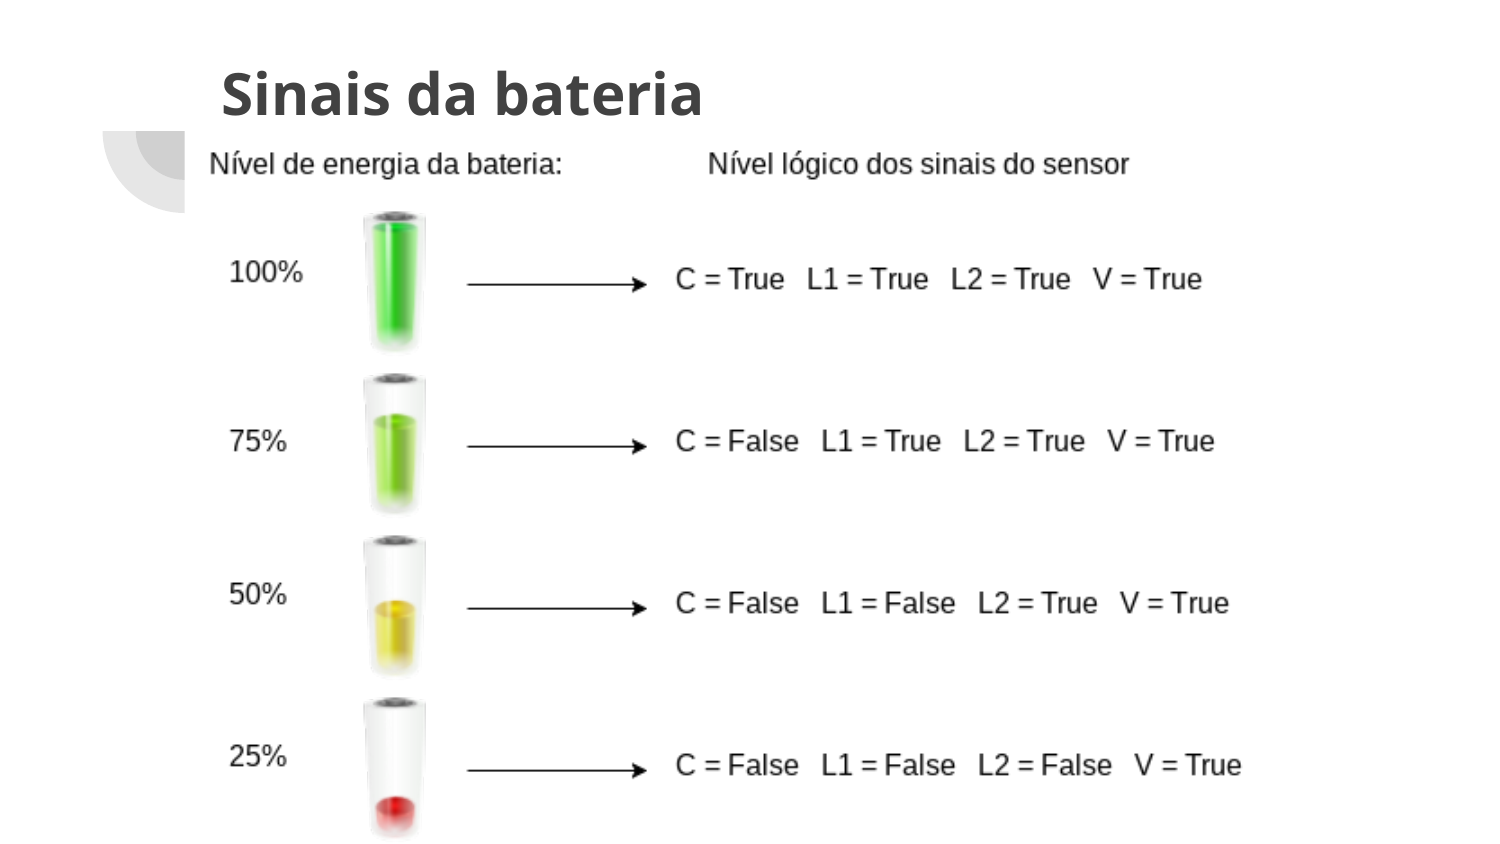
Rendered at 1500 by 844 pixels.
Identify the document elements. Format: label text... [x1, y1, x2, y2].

title Sinais da bateria [206, 42, 1360, 207]
picture [206, 142, 1268, 844]
